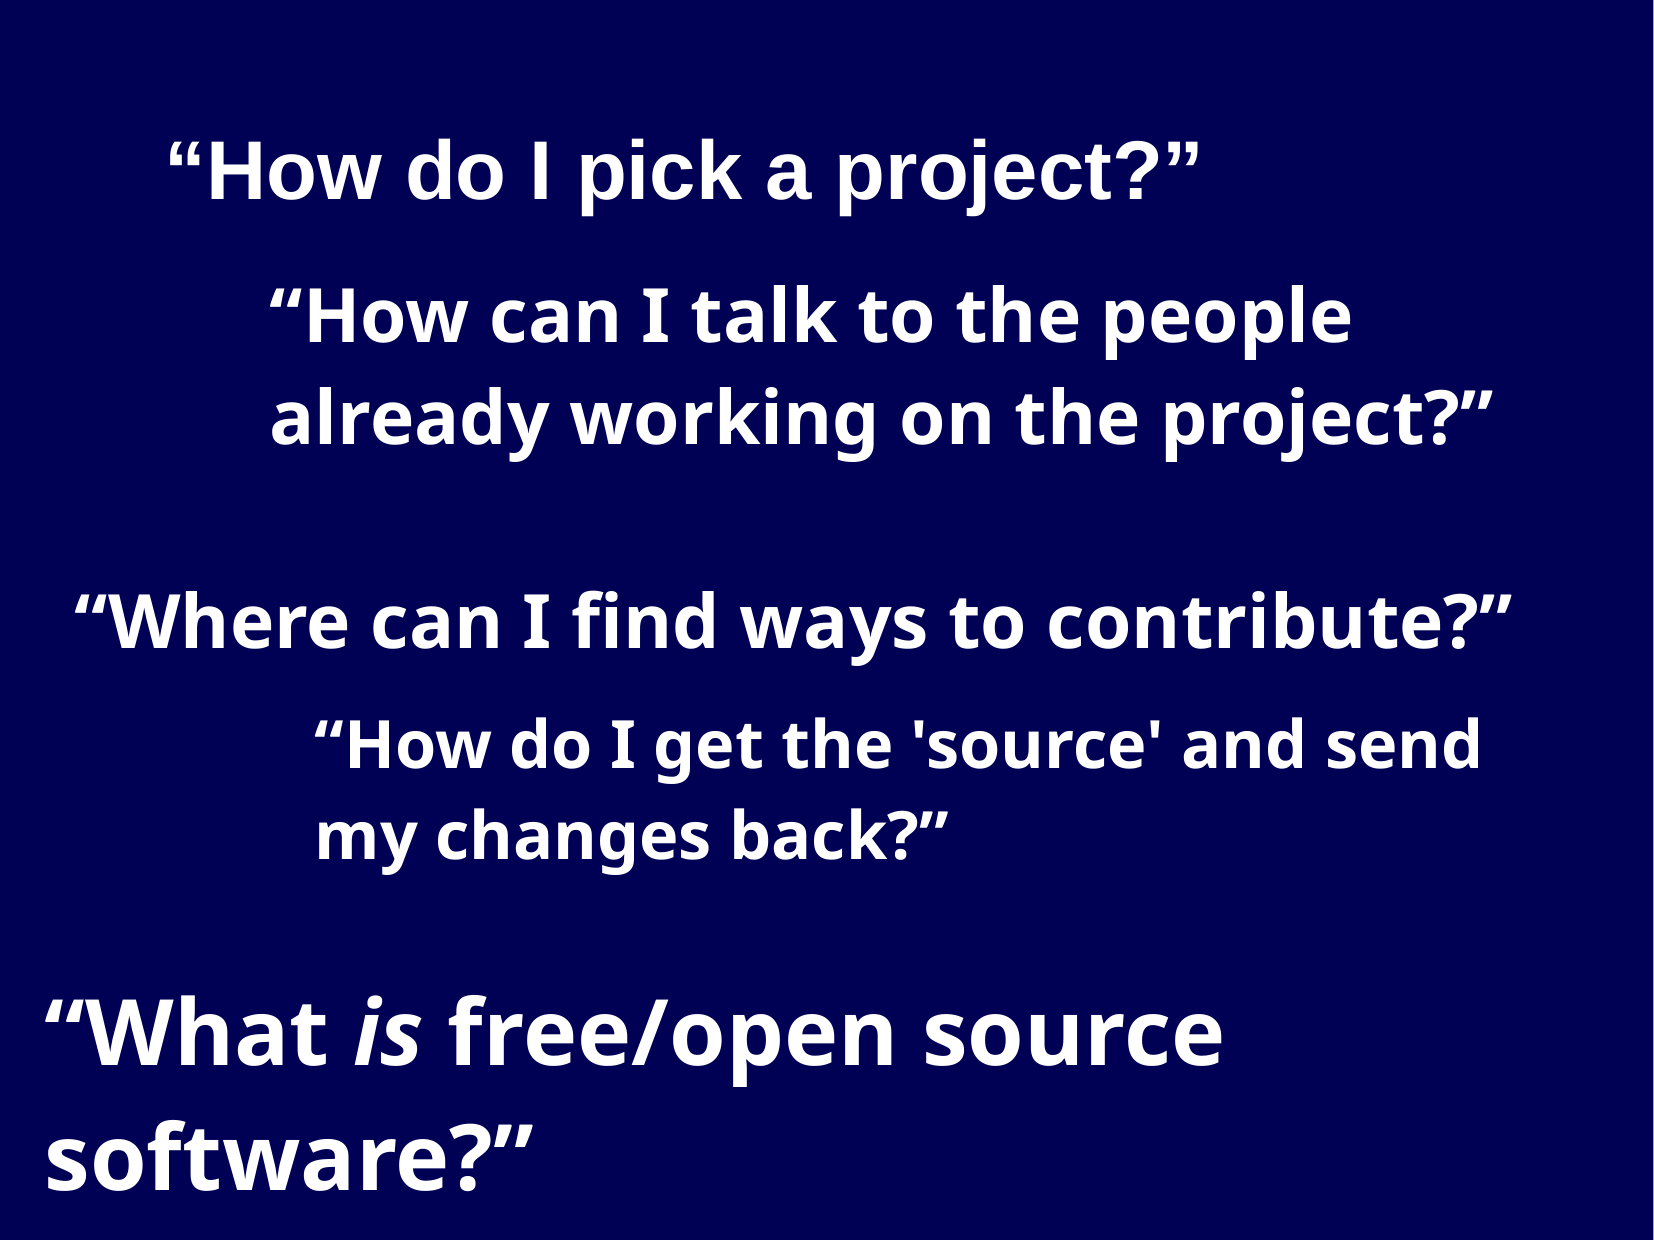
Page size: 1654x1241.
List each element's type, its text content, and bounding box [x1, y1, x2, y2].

text_box “How can I talk to the people already working on the project?” [255, 255, 1636, 508]
text_box “What is free/open source software?” [30, 960, 1621, 1216]
text_box “Where can I find ways to contribute?” [60, 560, 1561, 661]
text_box “How do I pick a project?” [149, 117, 1335, 225]
text_box “How do I get the 'source' and send my changes back?” [299, 690, 1560, 946]
